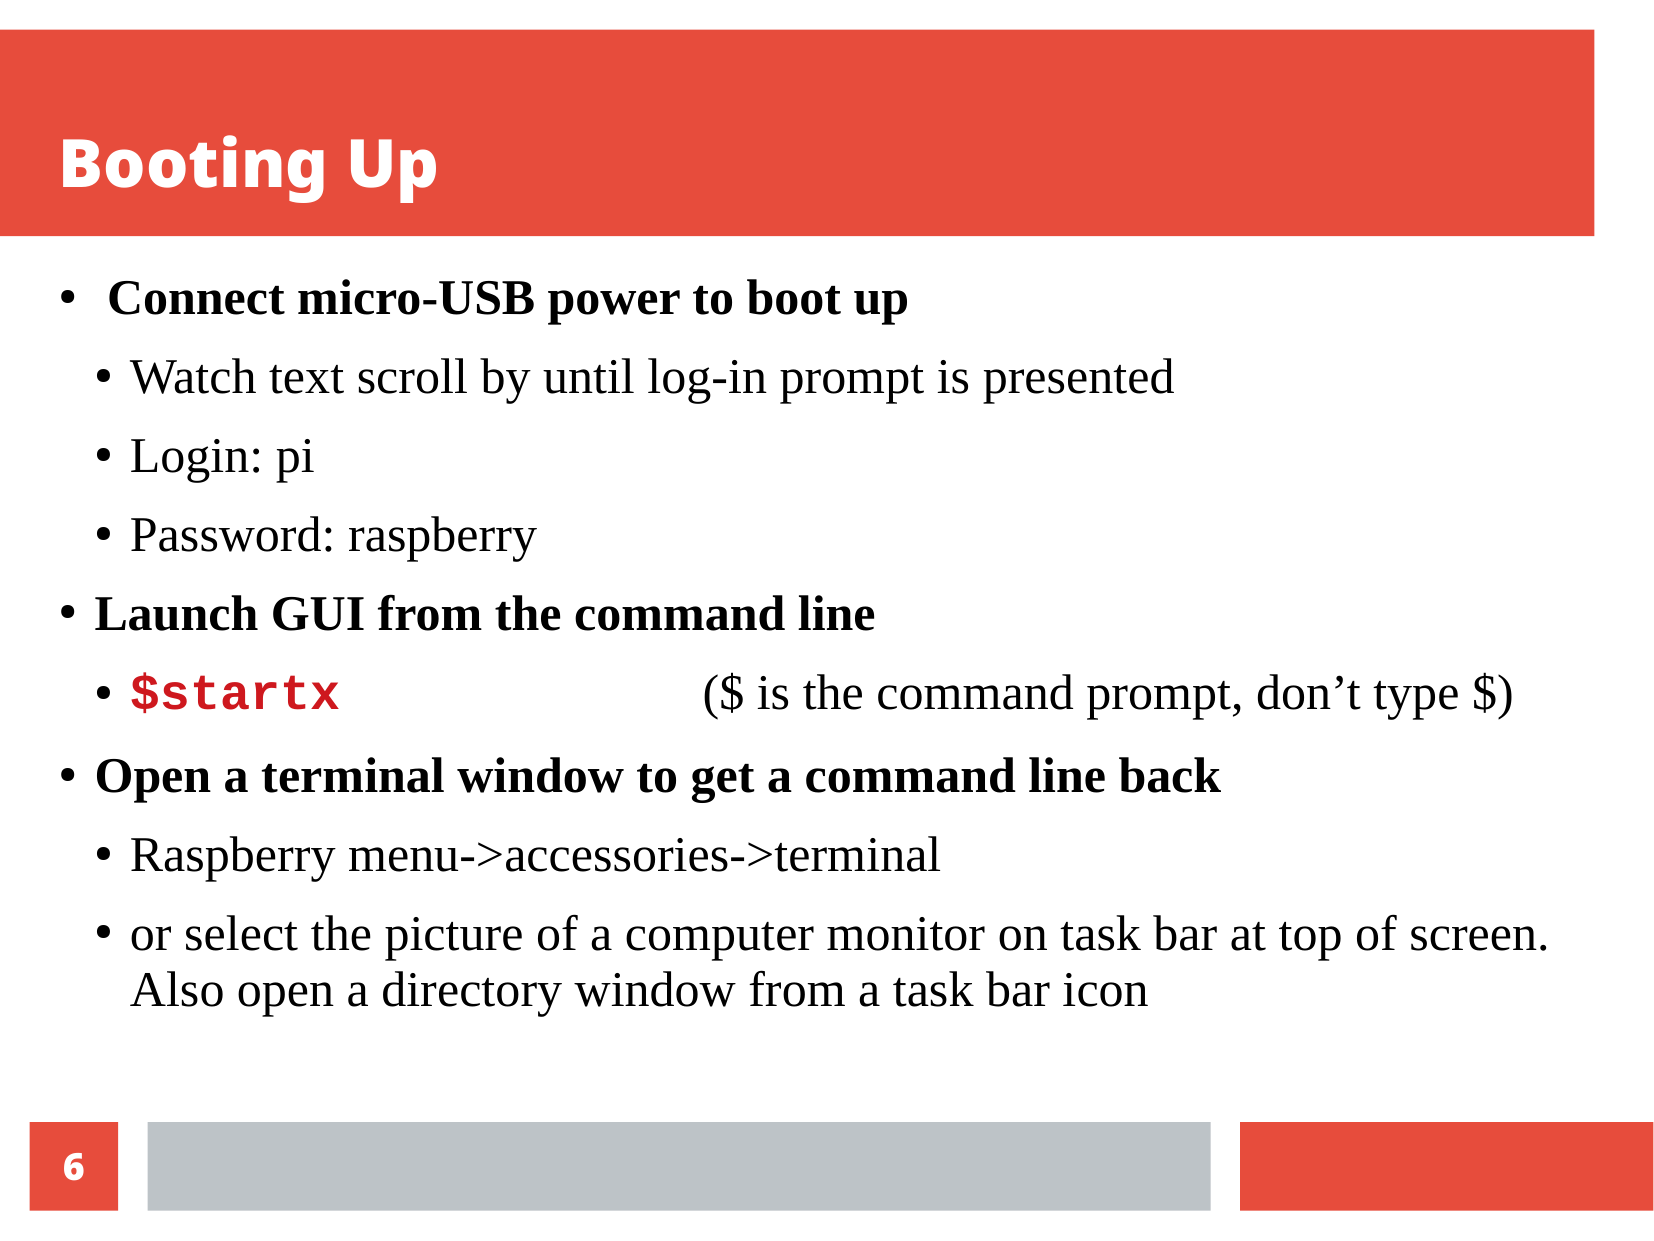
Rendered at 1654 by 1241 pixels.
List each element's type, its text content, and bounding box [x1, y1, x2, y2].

title Booting Up [59, 59, 1595, 207]
list Connect micro-USB power to boot up Watch text scroll by until log-in prompt is presented Login: pi Password: raspberry Launch GUI from the command line $startx ($ is the command prompt, don’t type $) Open a terminal window to get a command line back Raspberry menu->accessories->terminal or select the picture of a computer monitor on task bar at top of screen. Also open a directory window from a task bar icon [59, 270, 1565, 1038]
